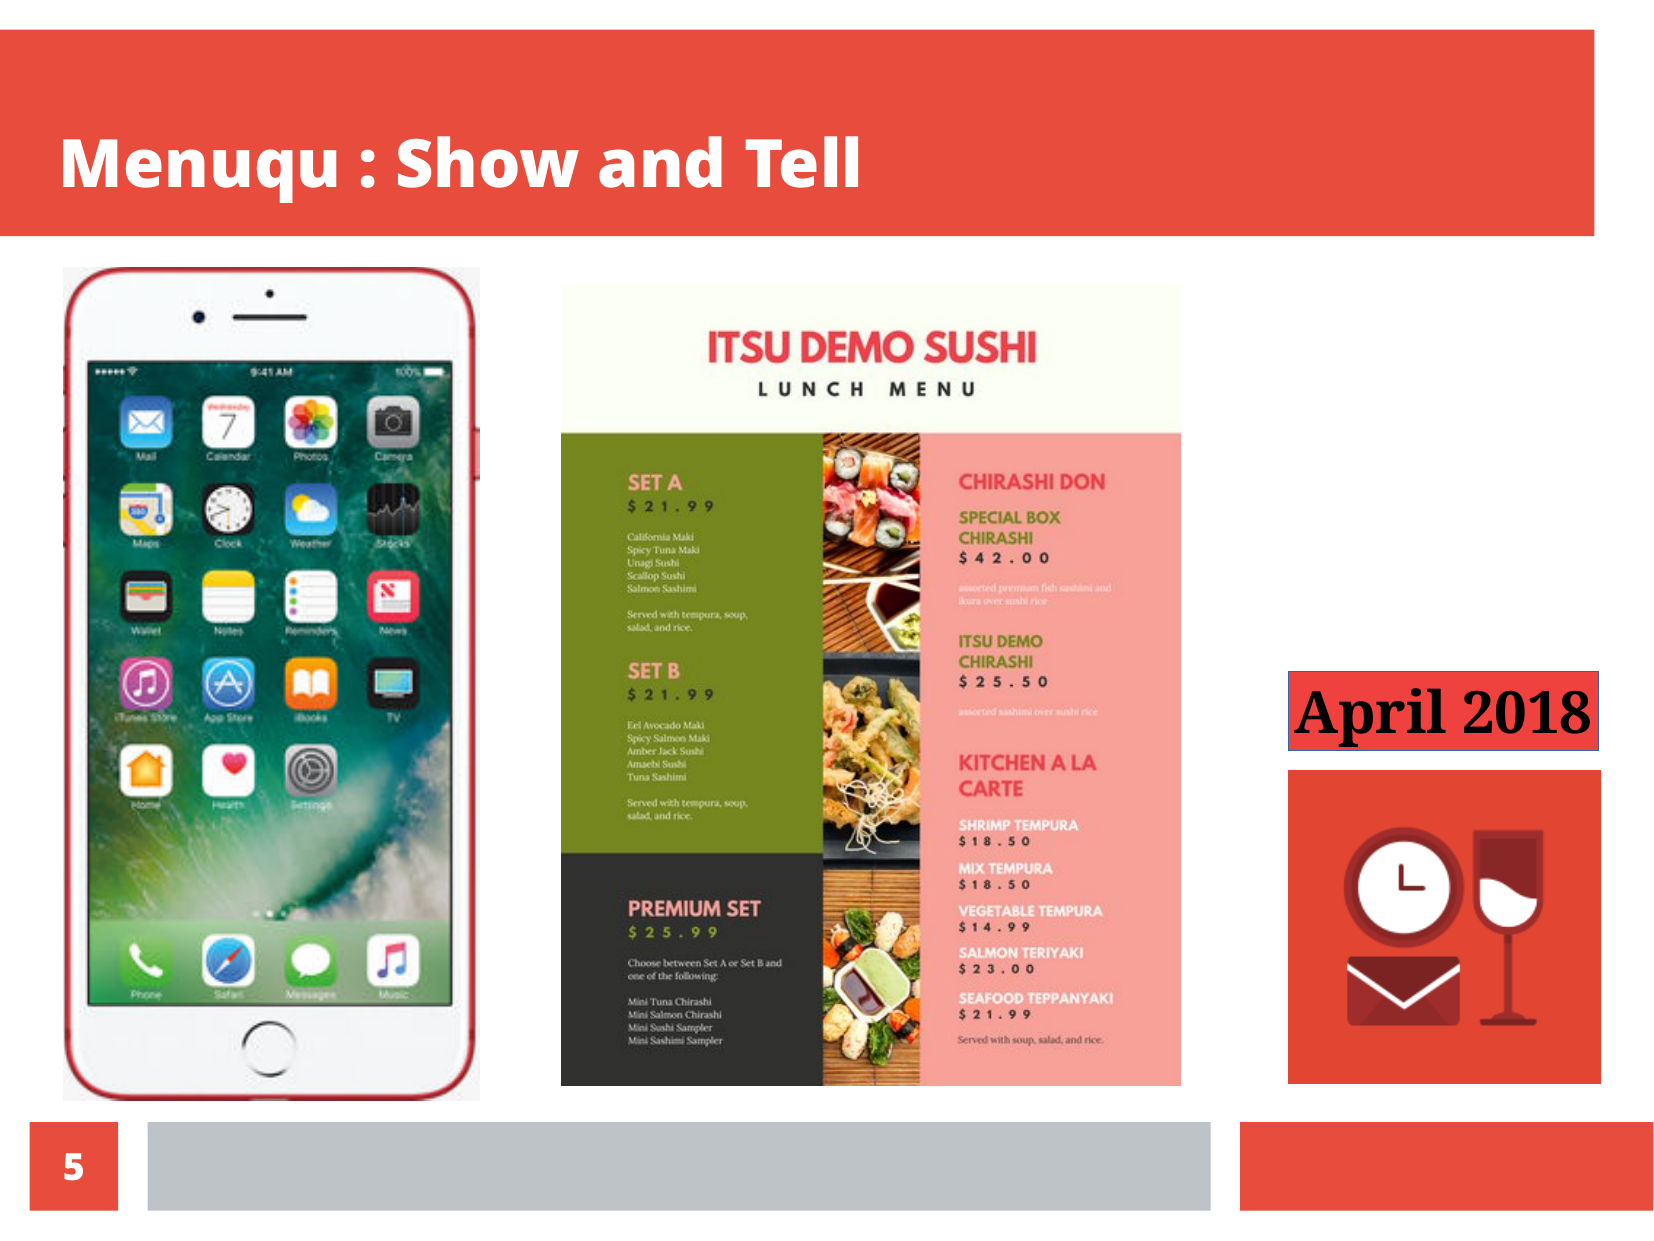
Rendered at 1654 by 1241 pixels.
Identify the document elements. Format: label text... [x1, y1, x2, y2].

picture [1288, 770, 1601, 1084]
text_box April 2018 [1288, 671, 1599, 751]
title Menuqu : Show and Tell [59, 59, 1595, 207]
picture [63, 267, 480, 1101]
picture [561, 284, 1181, 1086]
